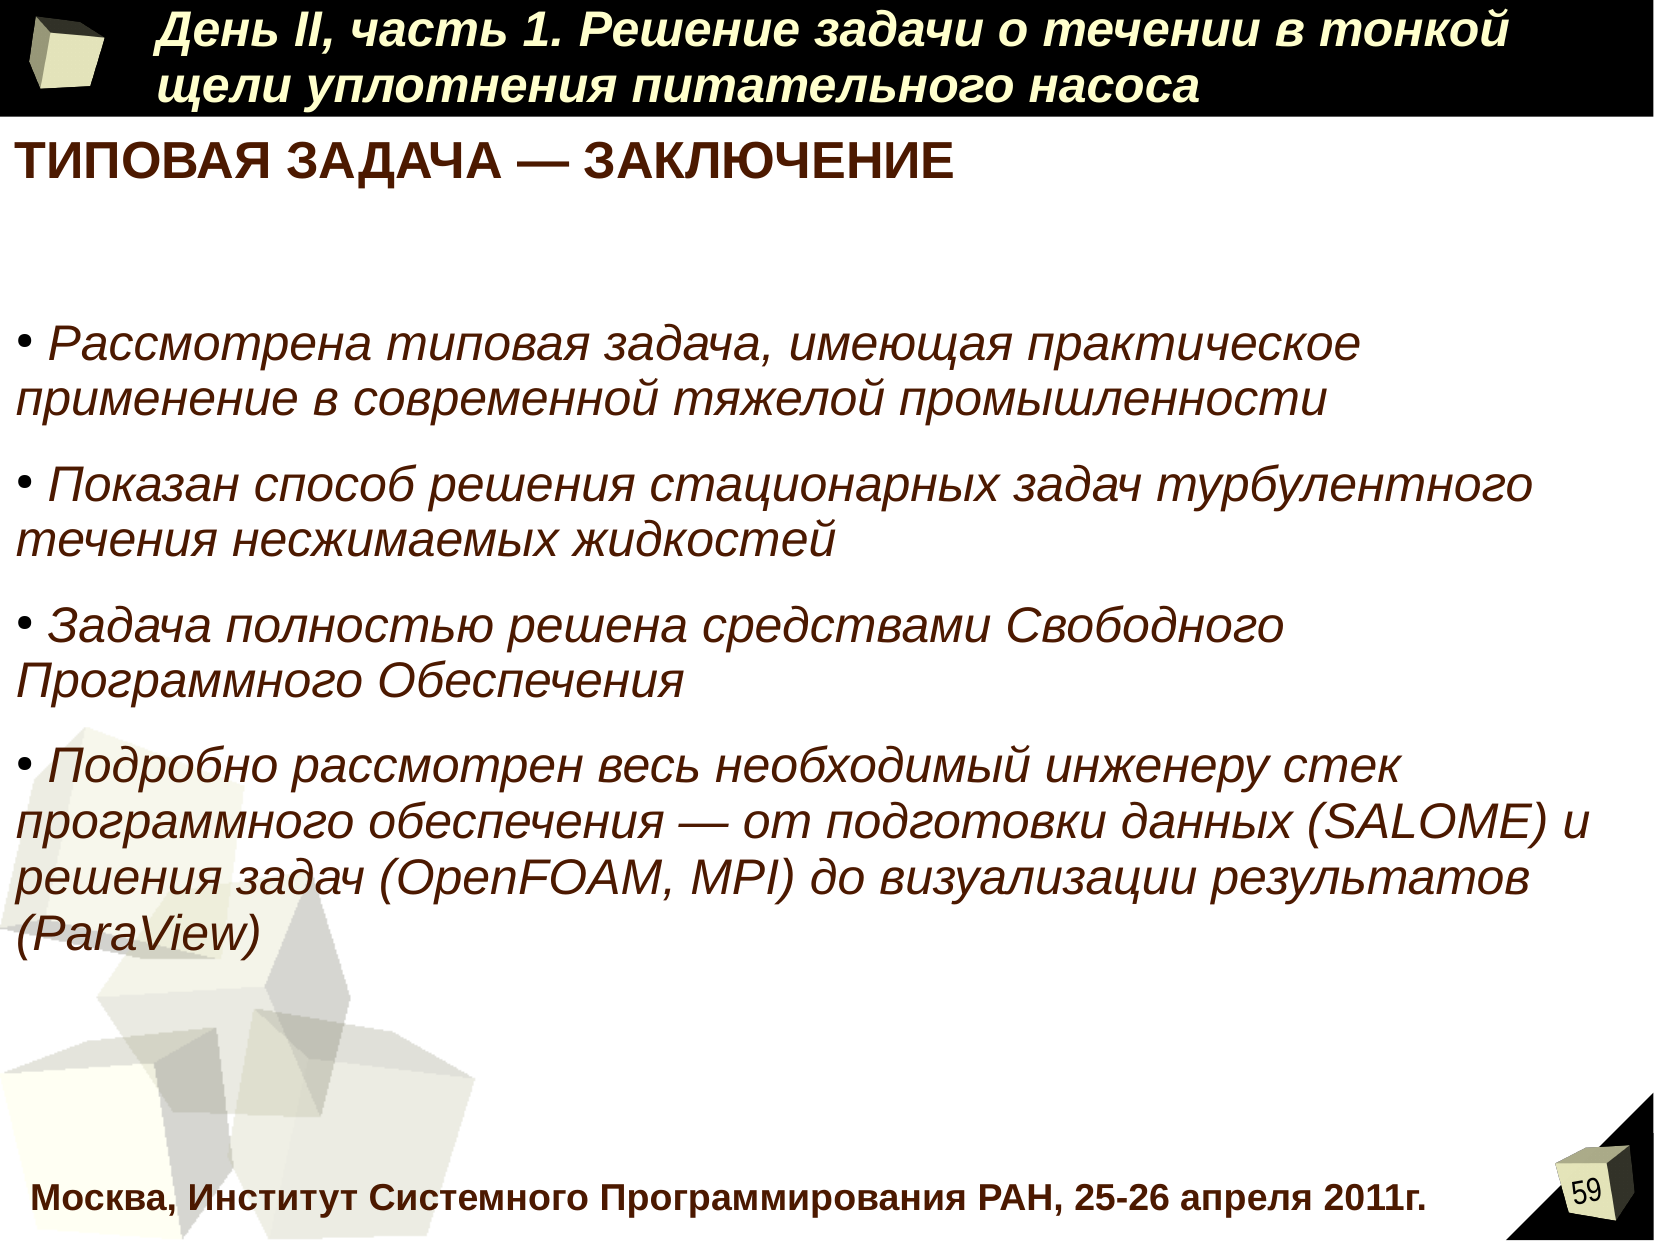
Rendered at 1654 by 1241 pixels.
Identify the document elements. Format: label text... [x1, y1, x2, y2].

text_box ТИПОВАЯ ЗАДАЧА — ЗАКЛЮЧЕНИЕ [0, 124, 1654, 214]
picture [464, 1193, 472, 1198]
text_box Рассмотрена типовая задача, имеющая практическое применение в современной тяжелой промышленности Показан способ решения стационарных задач турбулентного течения несжимаемых жидкостей Задача полностью решена средствами Свободного Программного Обеспечения Подробно рассмотрен весь необходимый инженеру стек программного обеспечения — от подготовки данных (SALOME) и решения задач (OpenFOAM, MPI) до визуализации результатов (ParaView) [1, 307, 1654, 1058]
picture [0, 726, 477, 1241]
